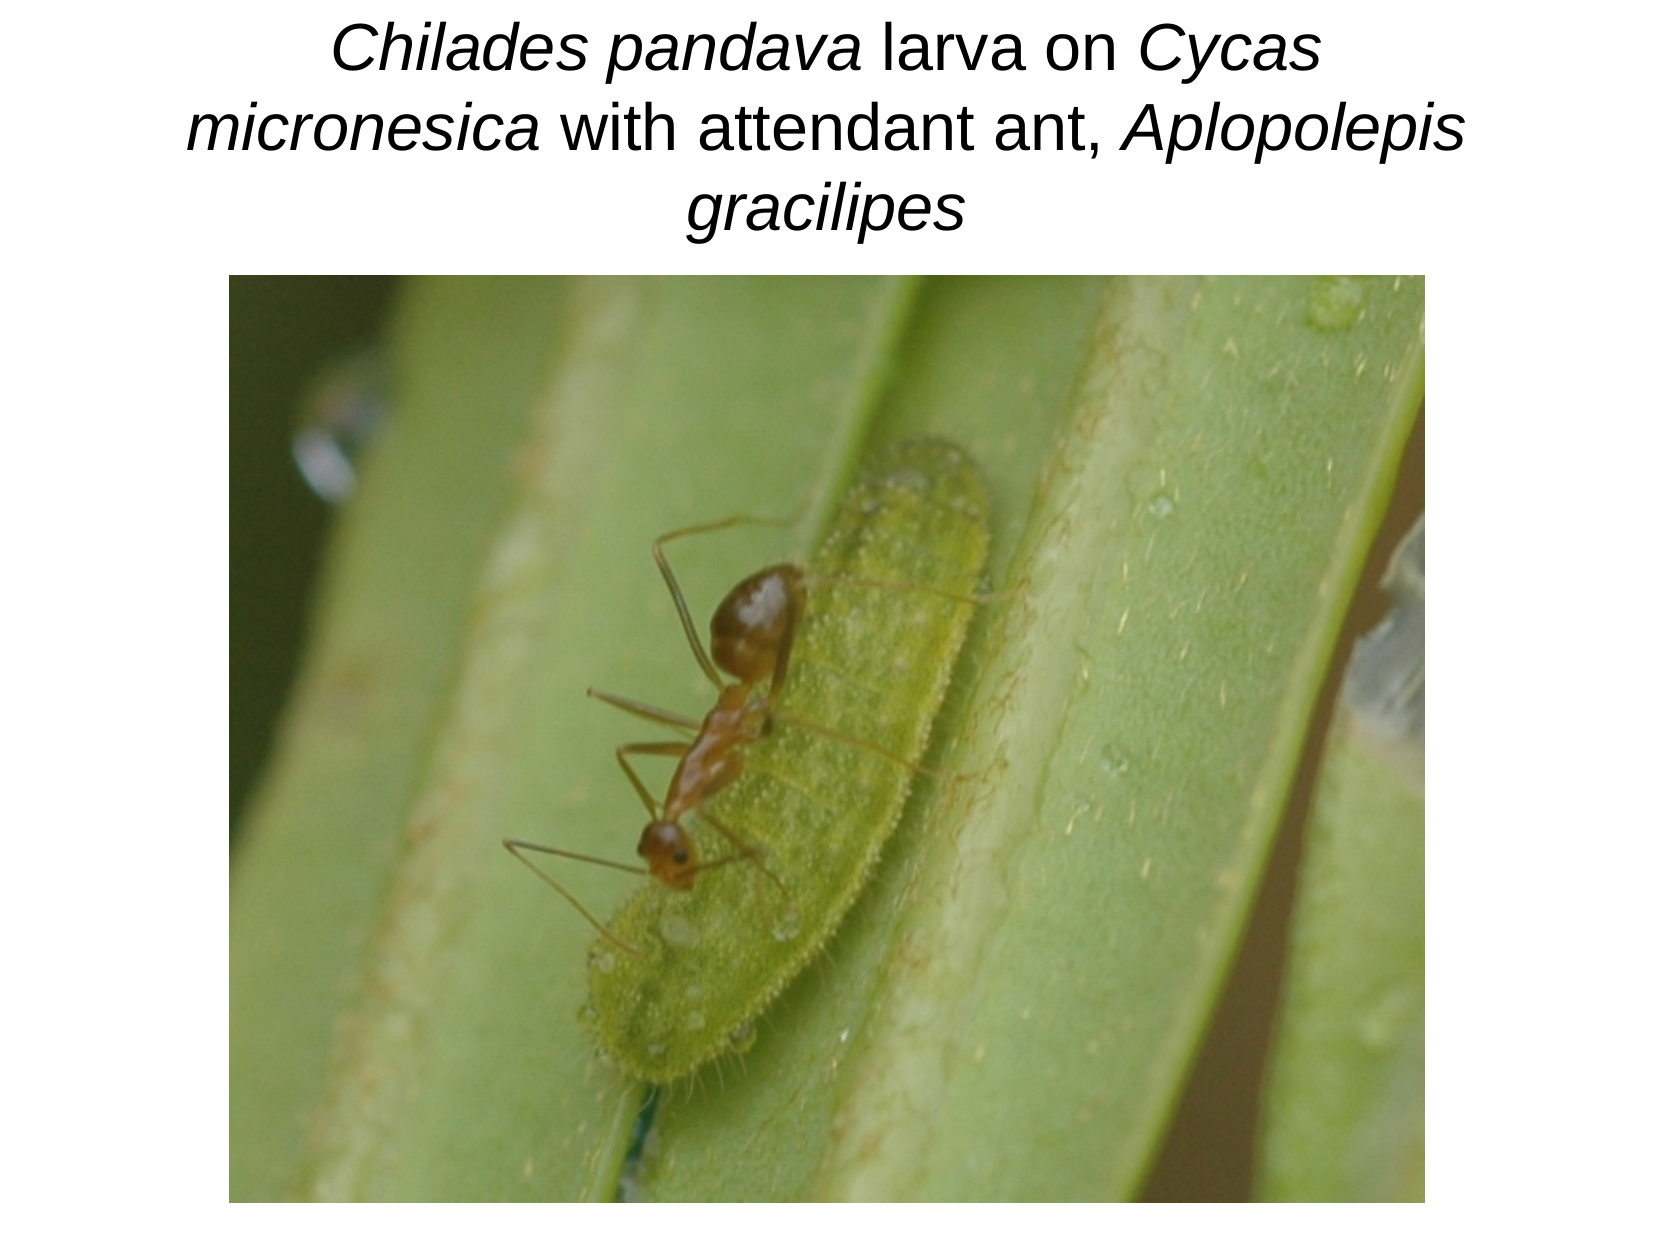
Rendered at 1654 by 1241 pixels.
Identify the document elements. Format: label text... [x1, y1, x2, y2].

picture [229, 275, 1425, 1203]
title Chilades pandava larva on Cycas micronesica with attendant ant, Aplopolepis gracilipes [158, 0, 1496, 265]
